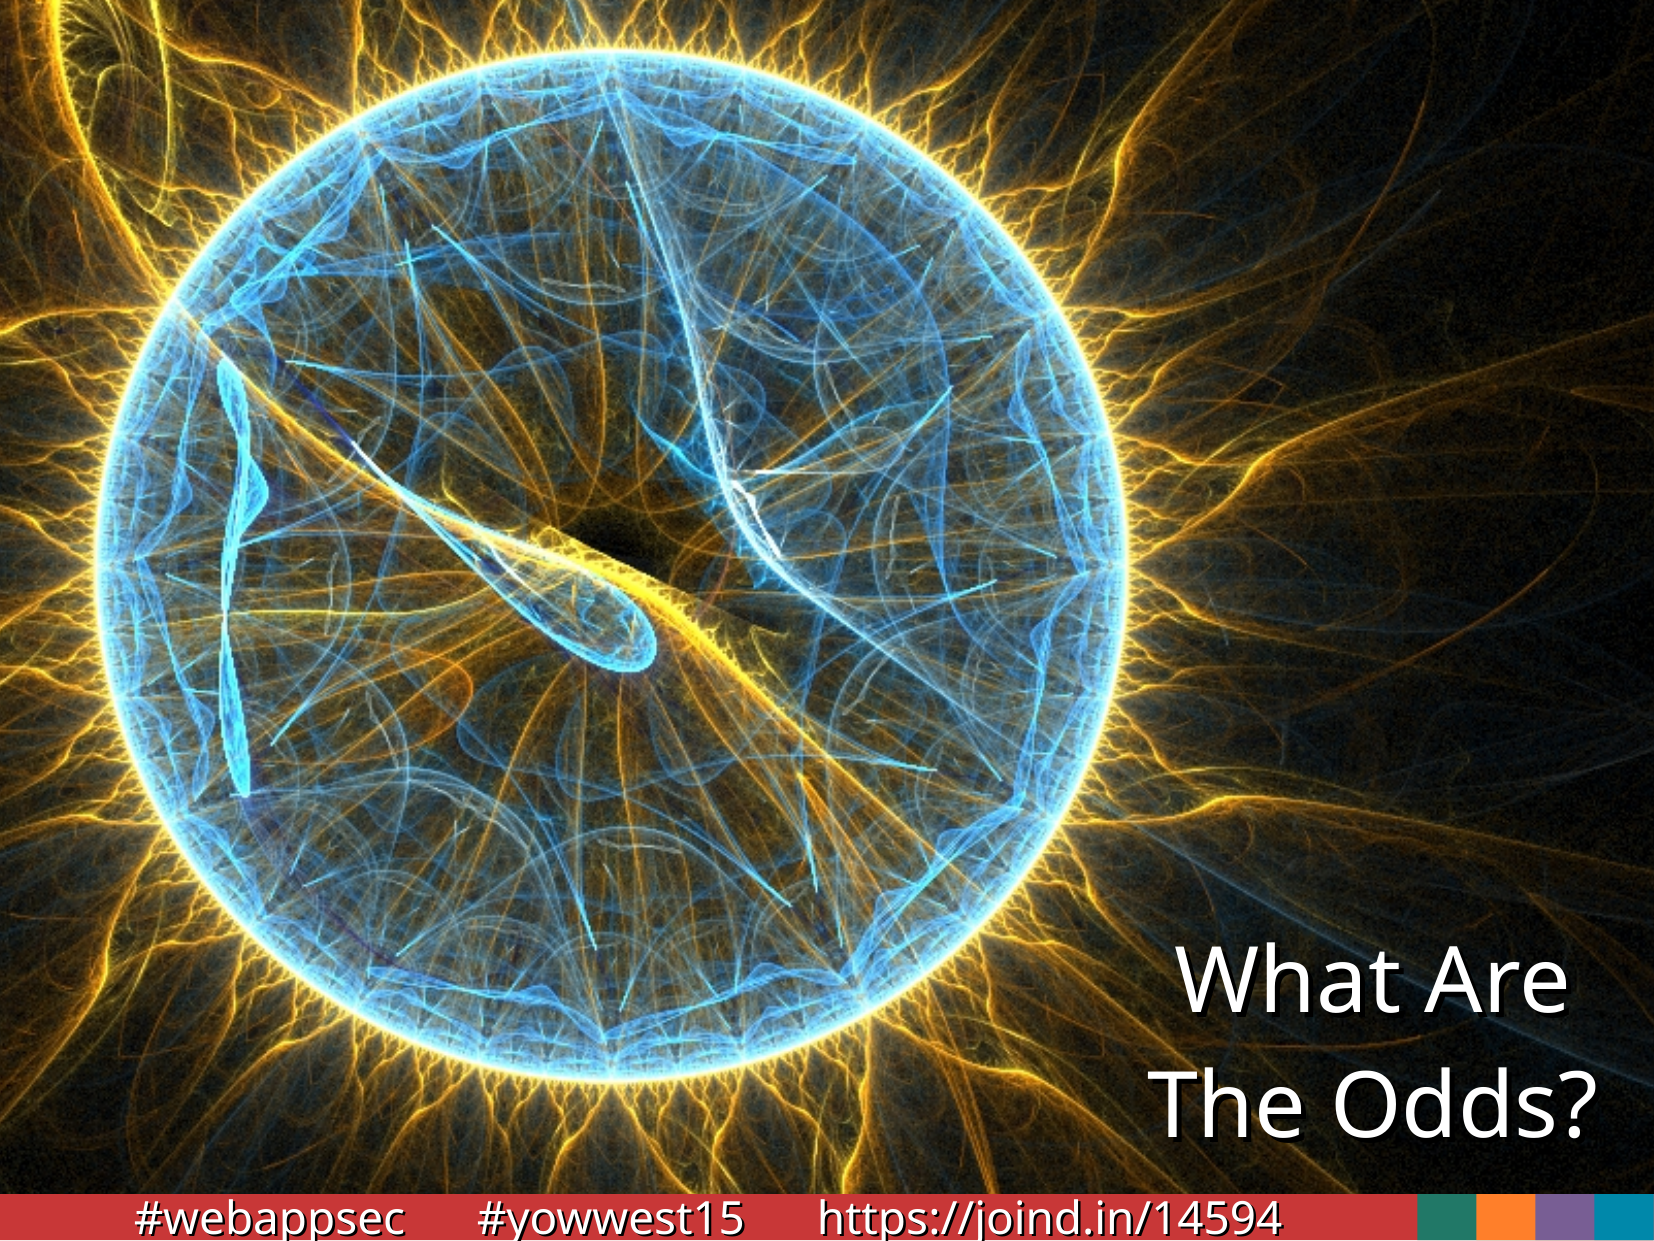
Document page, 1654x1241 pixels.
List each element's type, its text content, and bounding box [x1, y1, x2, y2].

picture [0, 0, 1654, 1194]
title What Are The Odds? [1104, 879, 1642, 1199]
